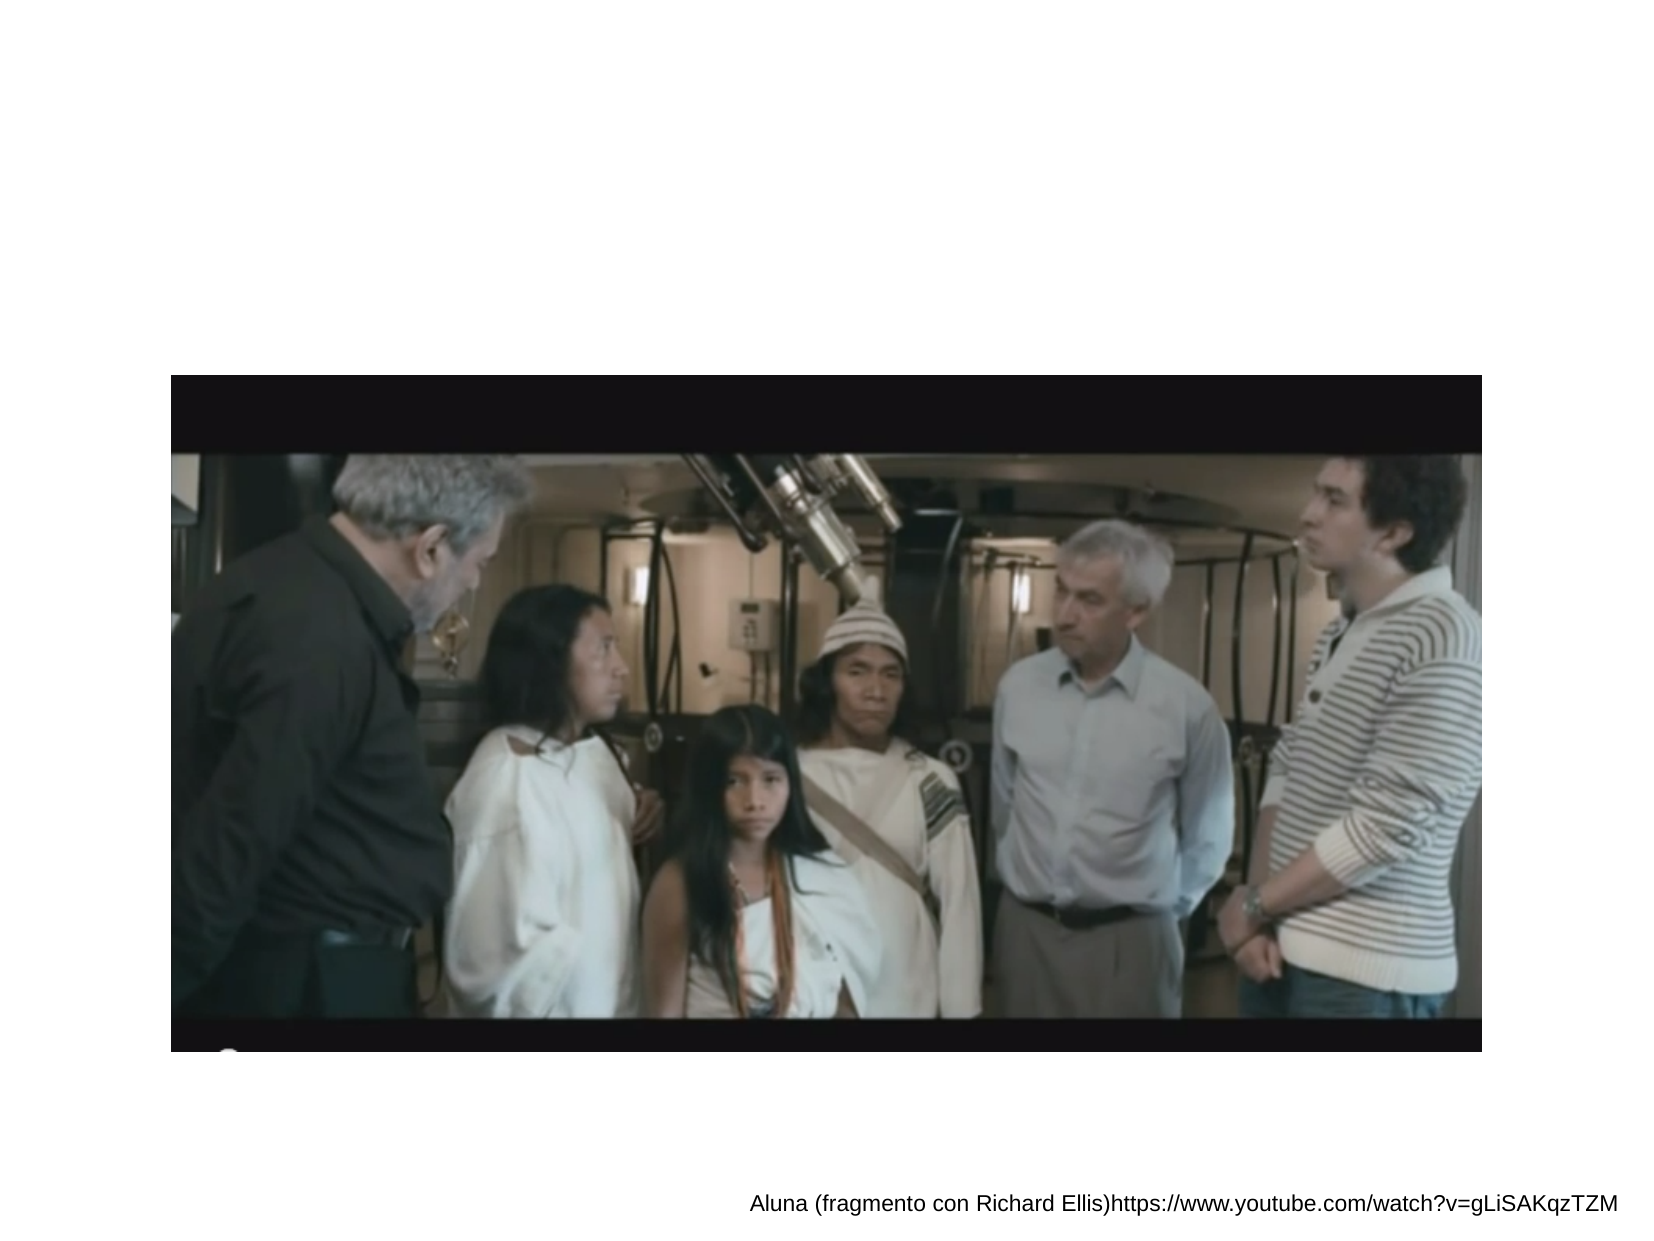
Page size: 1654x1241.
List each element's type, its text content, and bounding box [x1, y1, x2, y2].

text_box Aluna (fragmento con Richard Ellis)https://www.youtube.com/watch?v=gLiSAKqzTZM [735, 1183, 1654, 1241]
picture [171, 375, 1482, 1052]
